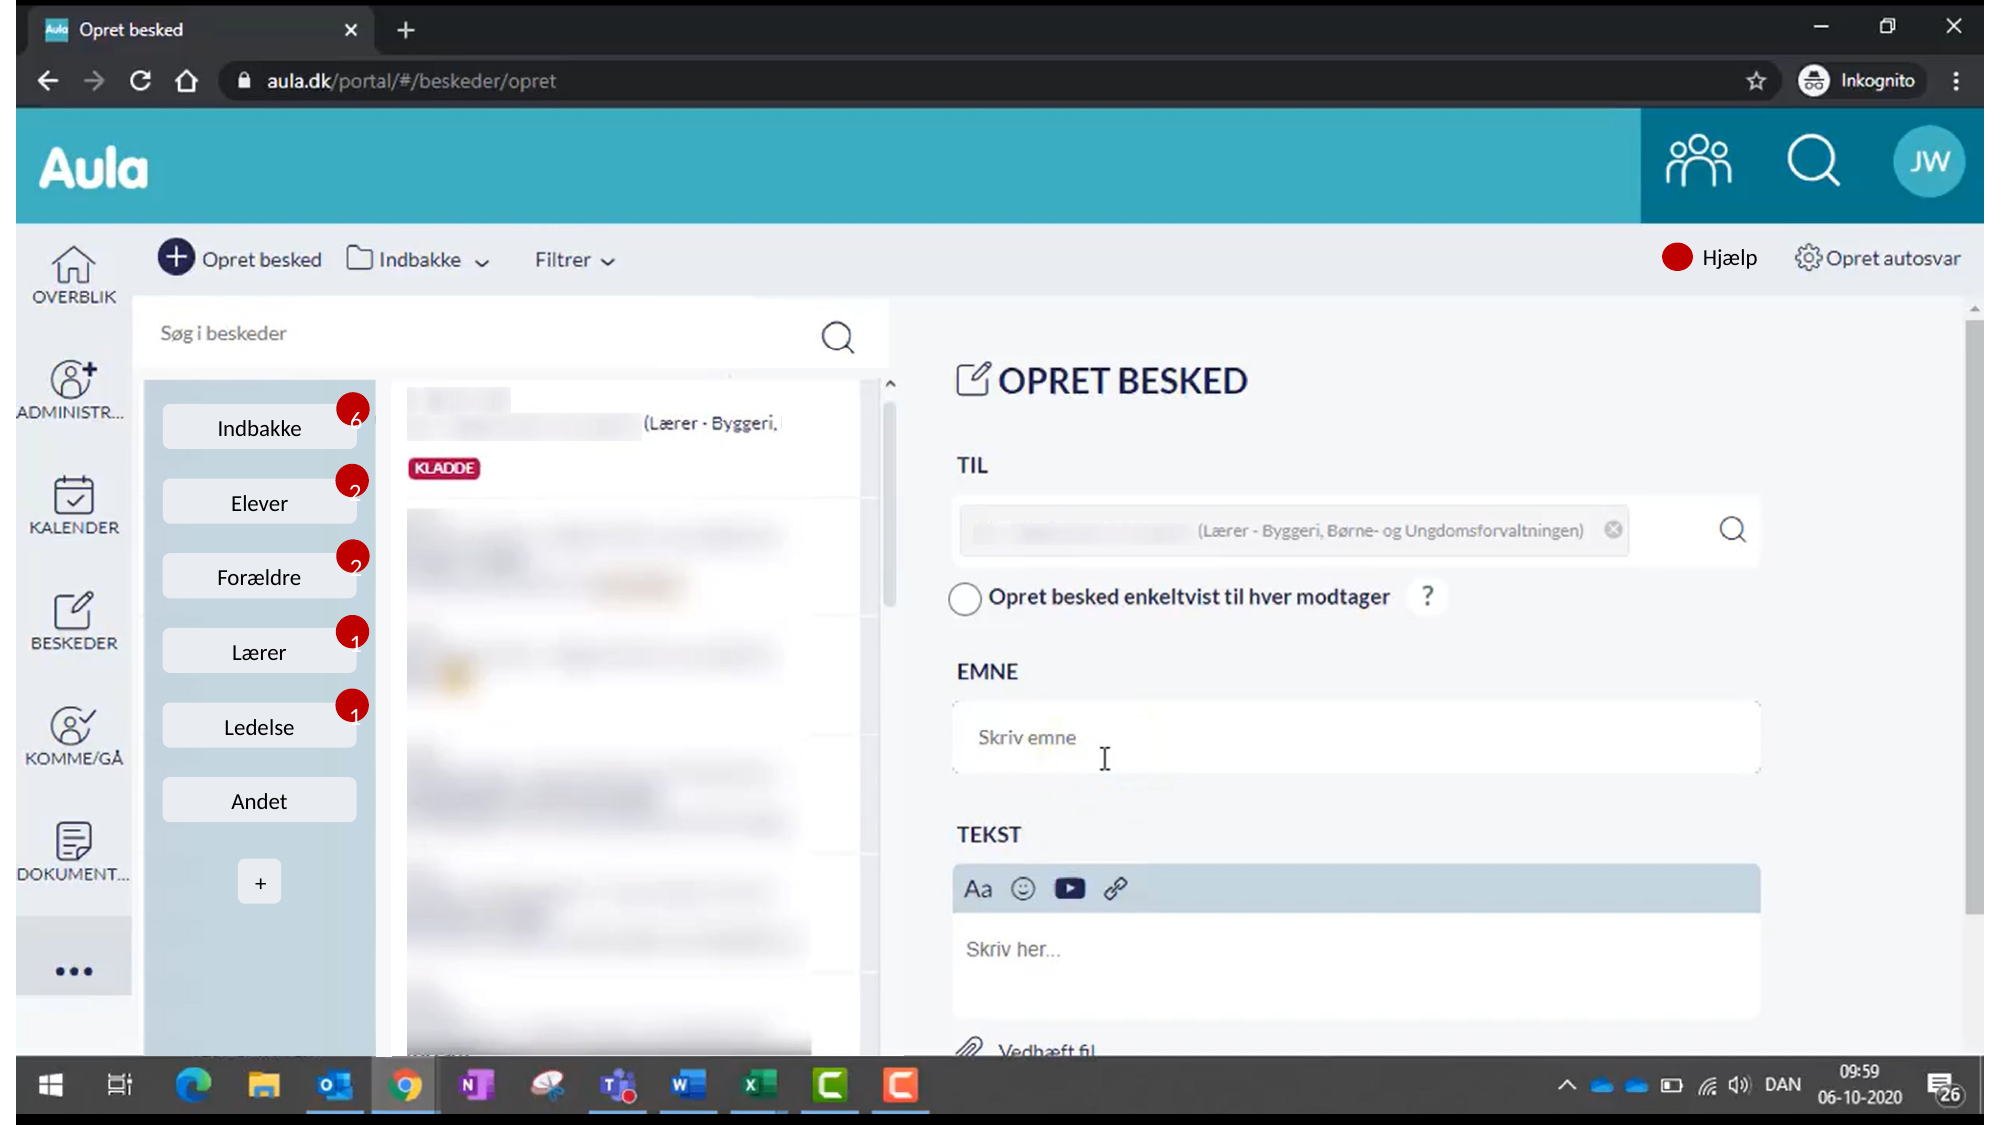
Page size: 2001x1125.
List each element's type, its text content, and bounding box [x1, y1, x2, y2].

picture [1666, 131, 1732, 191]
text_box Lærer [162, 627, 357, 673]
text_box 1 [335, 688, 369, 722]
text_box 1 [335, 615, 370, 649]
text_box Andet [162, 777, 357, 823]
text_box 6 [352, 420, 359, 426]
text_box Hjælp [1687, 235, 1774, 279]
picture [16, 0, 1984, 1125]
text_box Ledelse [162, 702, 357, 748]
text_box 6 [336, 392, 370, 426]
picture [1785, 128, 1840, 186]
text_box Forældre [162, 553, 357, 599]
text_box [1662, 242, 1687, 271]
text_box + [237, 858, 282, 904]
text_box 2 [335, 463, 369, 498]
picture [1893, 126, 1965, 197]
text_box 2 [336, 539, 370, 573]
text_box Indbakke [162, 403, 357, 449]
text_box Elever [162, 478, 357, 524]
